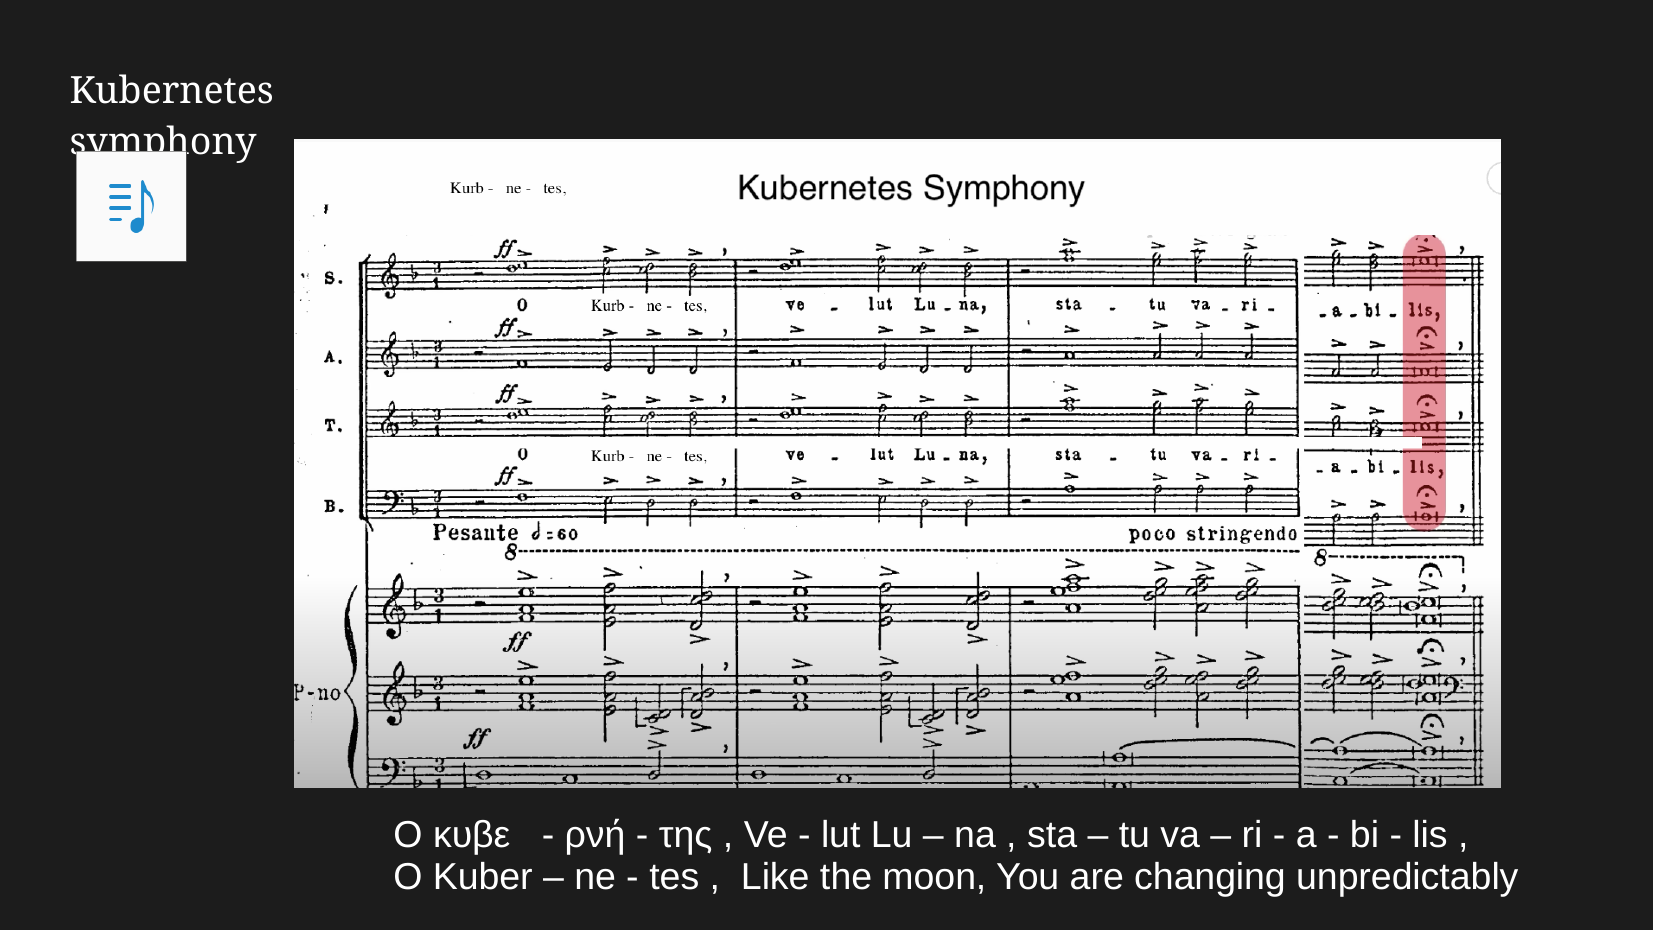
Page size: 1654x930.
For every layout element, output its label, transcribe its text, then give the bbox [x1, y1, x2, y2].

text_box [75, 150, 188, 263]
picture [294, 139, 1501, 788]
text_box O κυβε - ρνή - της , Ve - lut Lu – na , sta – tu va – ri - a - bi - lis , O Kuber – ne - tes , Like the moon, You are changing unpredictably [294, 805, 1613, 930]
text_box Kubernetes symphony [54, 56, 451, 113]
